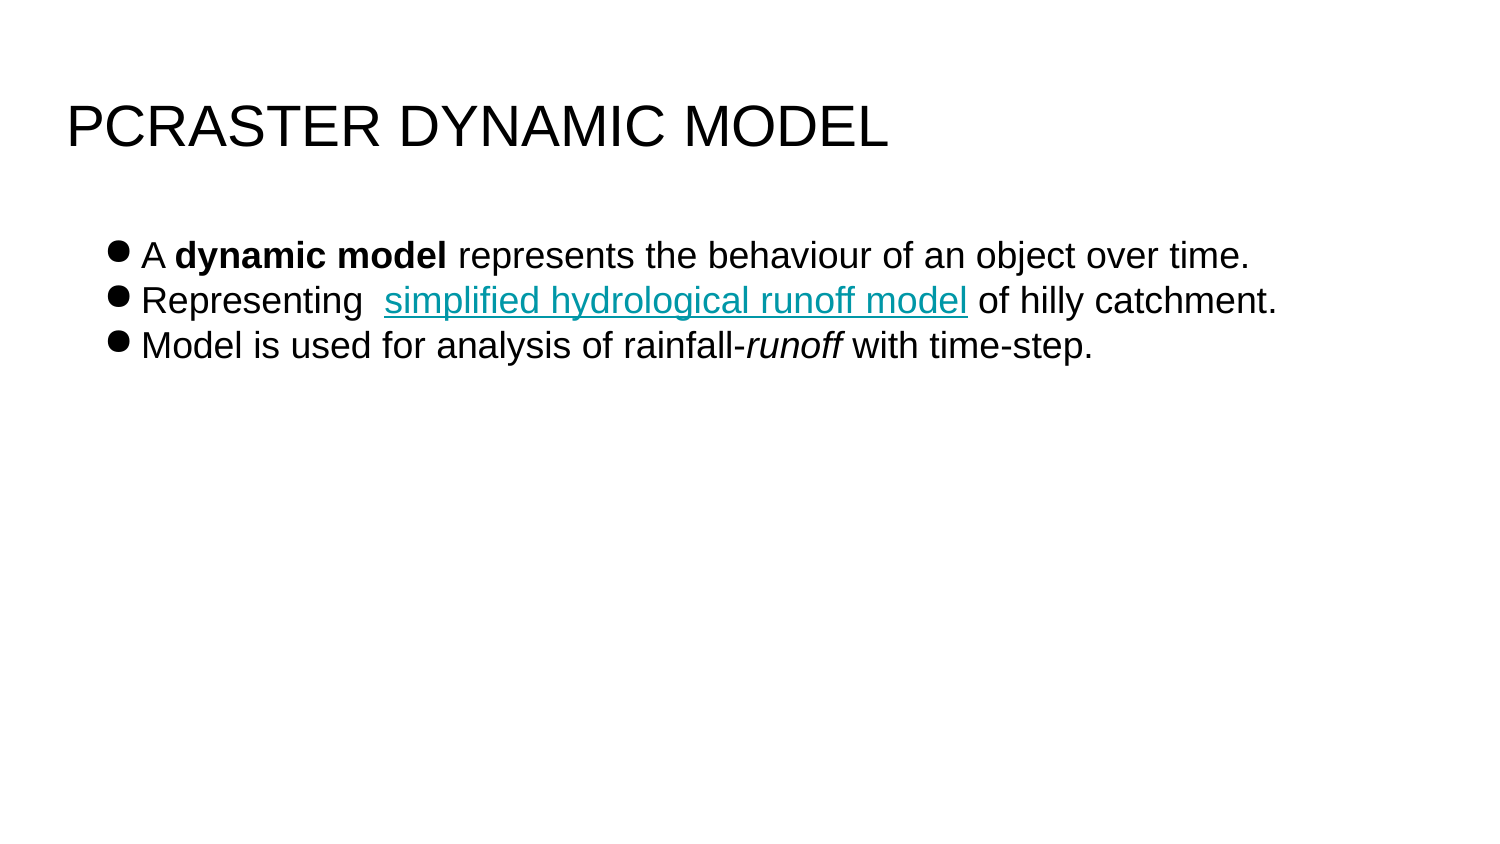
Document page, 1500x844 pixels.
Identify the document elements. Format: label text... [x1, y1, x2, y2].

title PCRASTER DYNAMIC MODEL [51, 72, 1449, 167]
list A dynamic model represents the behaviour of an object over time. Representing simplified hydrological runoff model of hilly catchment. Model is used for analysis of rainfall-runoff with time-step. [51, 189, 1449, 750]
